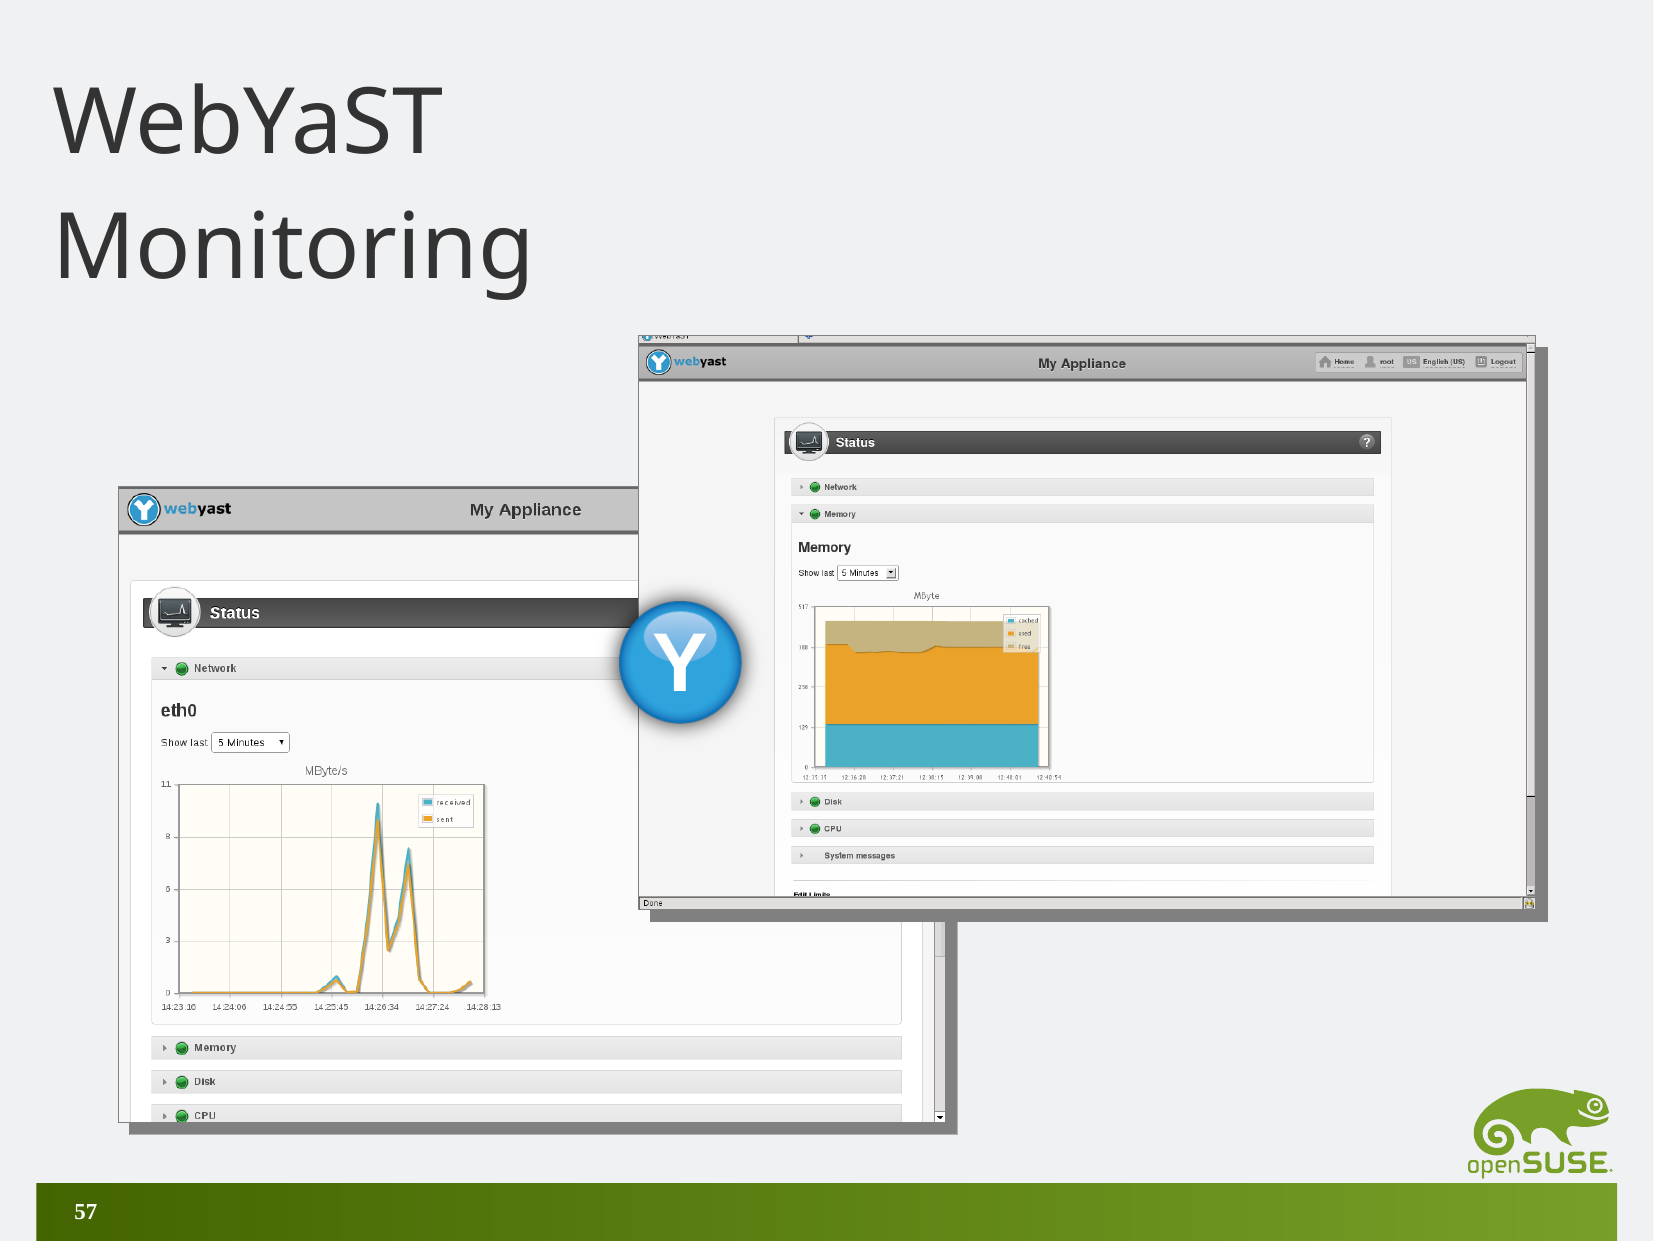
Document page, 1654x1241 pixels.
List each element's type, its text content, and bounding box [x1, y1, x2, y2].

text_box WebYaST Monitoring [37, 47, 929, 191]
picture [0, 0, 1654, 1241]
